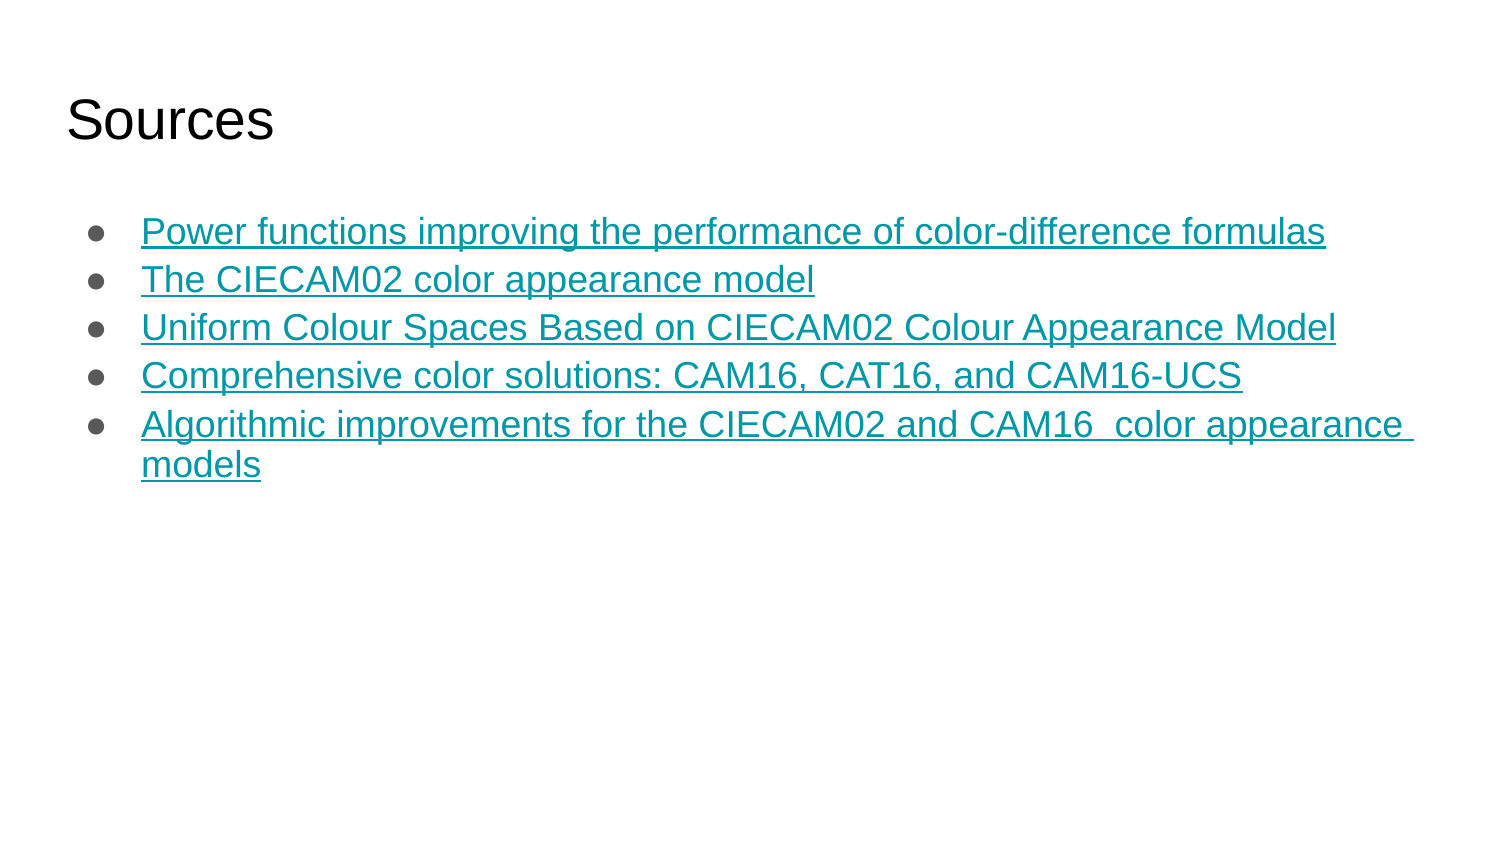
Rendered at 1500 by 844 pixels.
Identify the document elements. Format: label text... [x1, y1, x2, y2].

list Power functions improving the performance of color-difference formulas The CIECAM02 color appearance model Uniform Colour Spaces Based on CIECAM02 Colour Appearance Model Comprehensive color solutions: CAM16, CAT16, and CAM16-UCS Algorithmic improvements for the CIECAM02 and CAM16 color appearance models [51, 189, 1449, 750]
title Sources [51, 72, 1449, 167]
